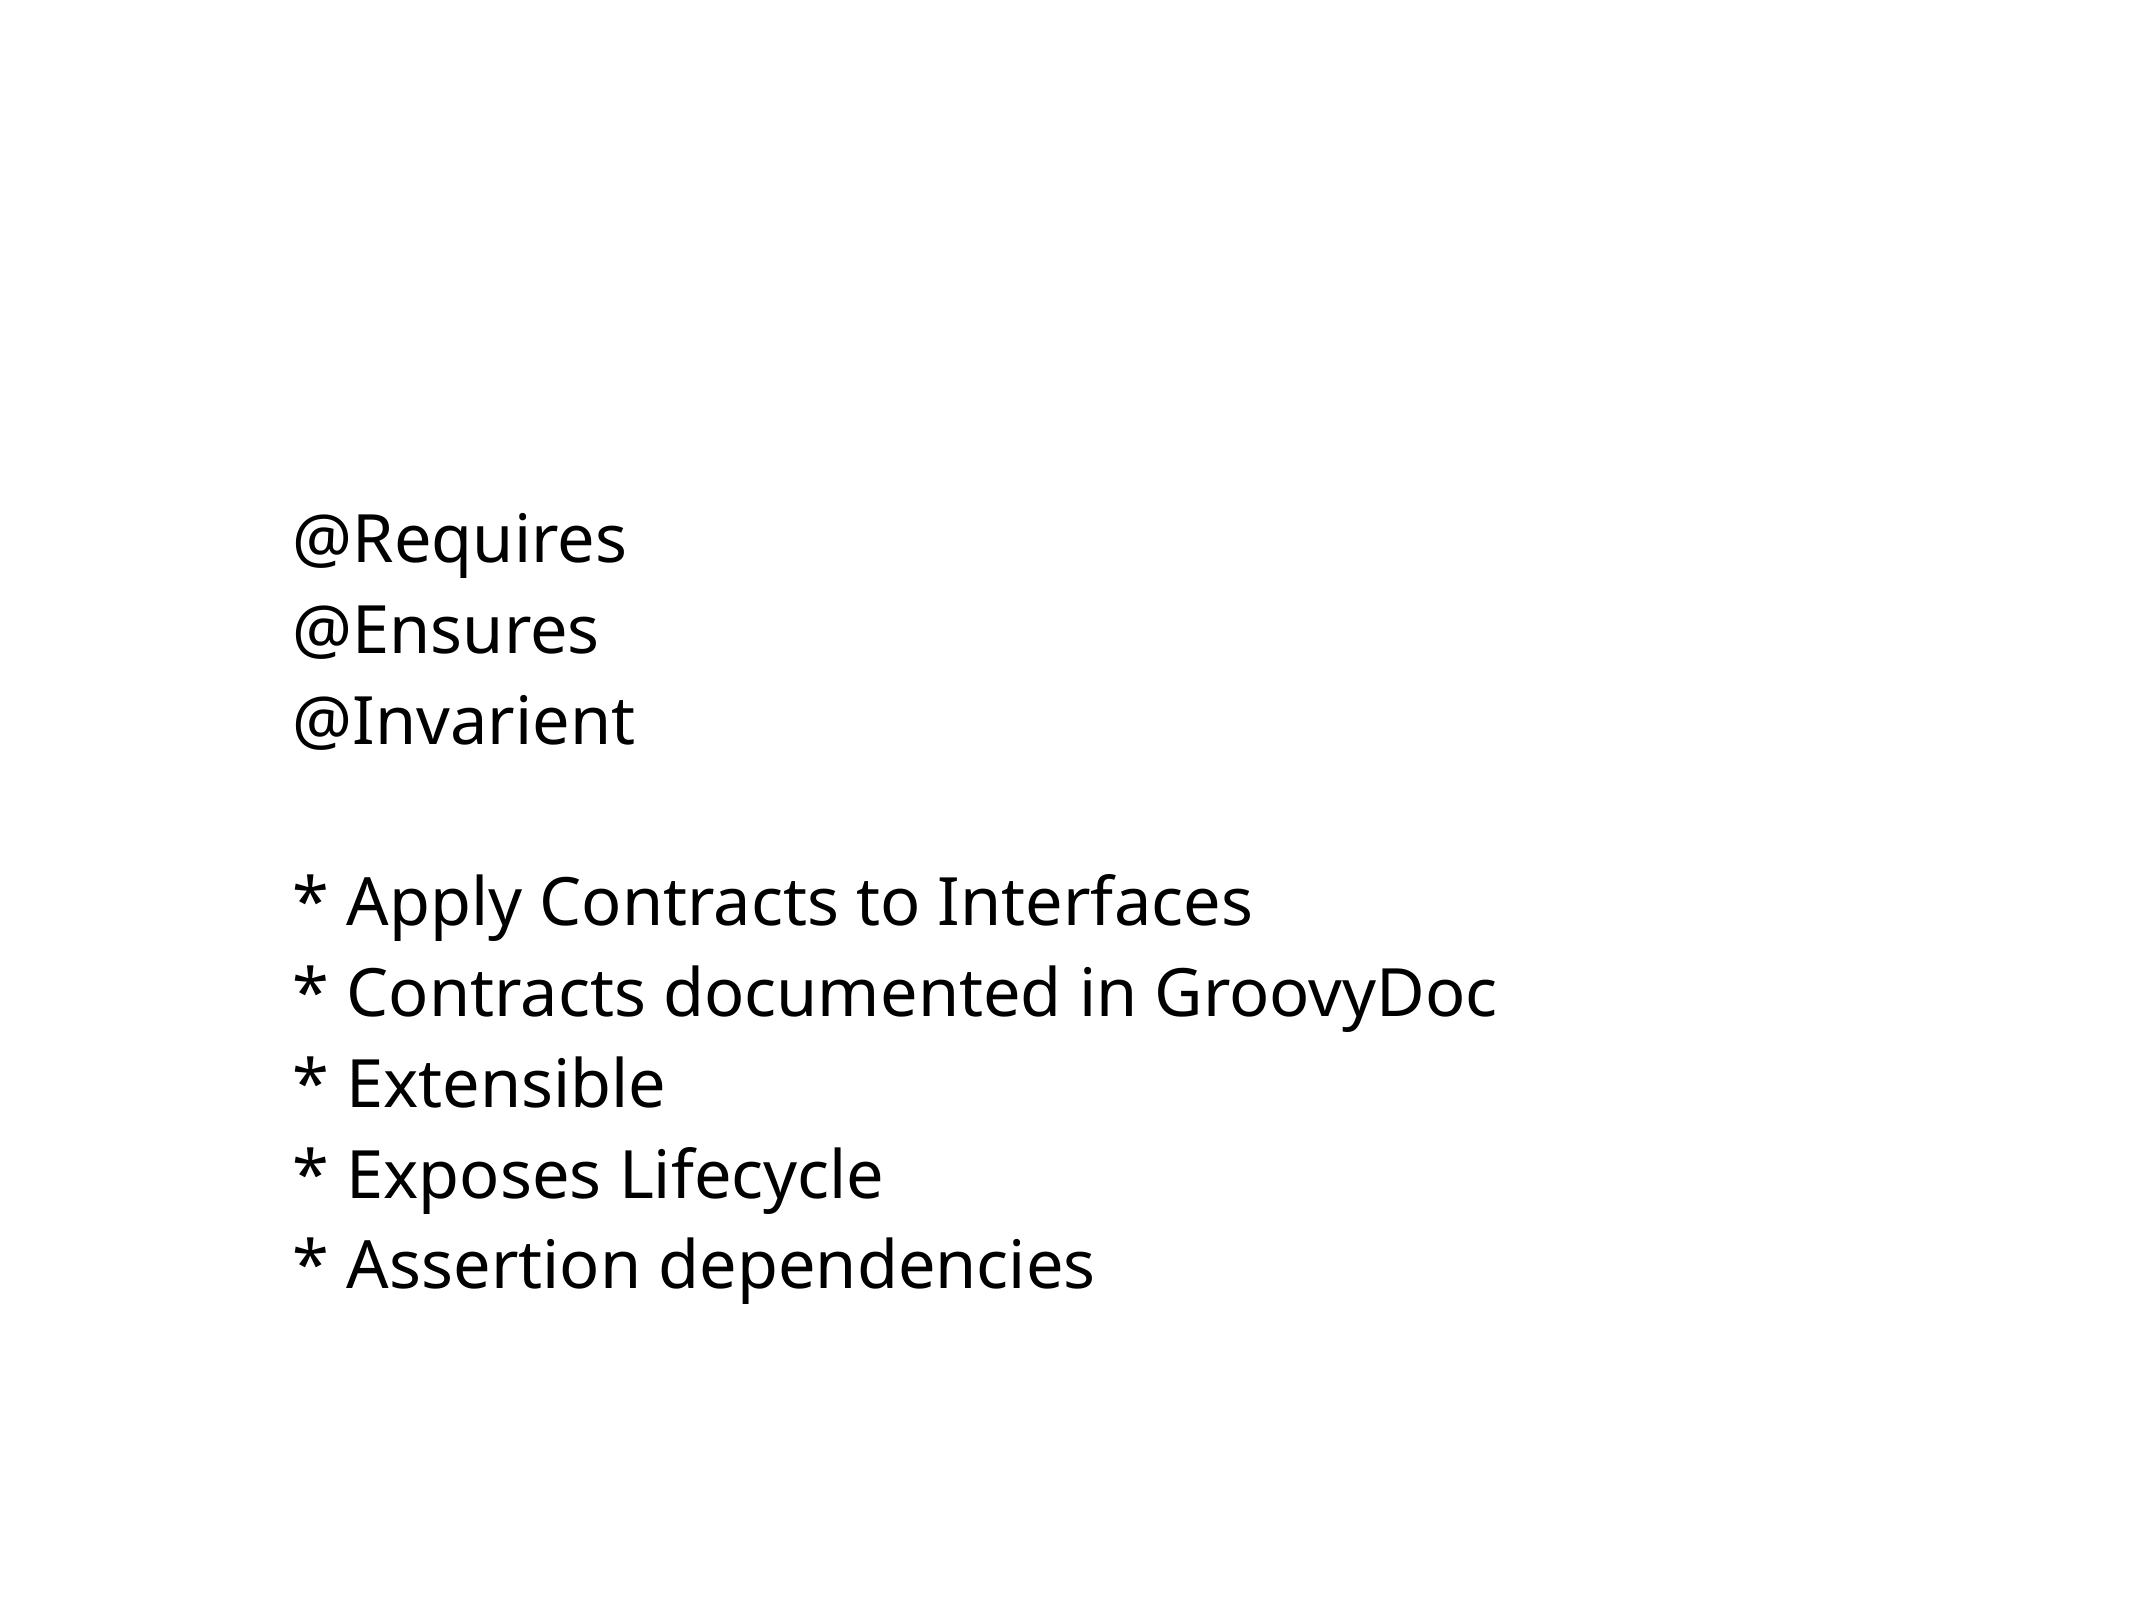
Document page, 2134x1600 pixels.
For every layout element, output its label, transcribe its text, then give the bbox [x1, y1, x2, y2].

subtitle @Requires @Ensures @Invarient * Apply Contracts to Interfaces * Contracts documented in GroovyDoc * Extensible * Exposes Lifecycle * Assertion dependencies [292, 337, 1841, 1463]
